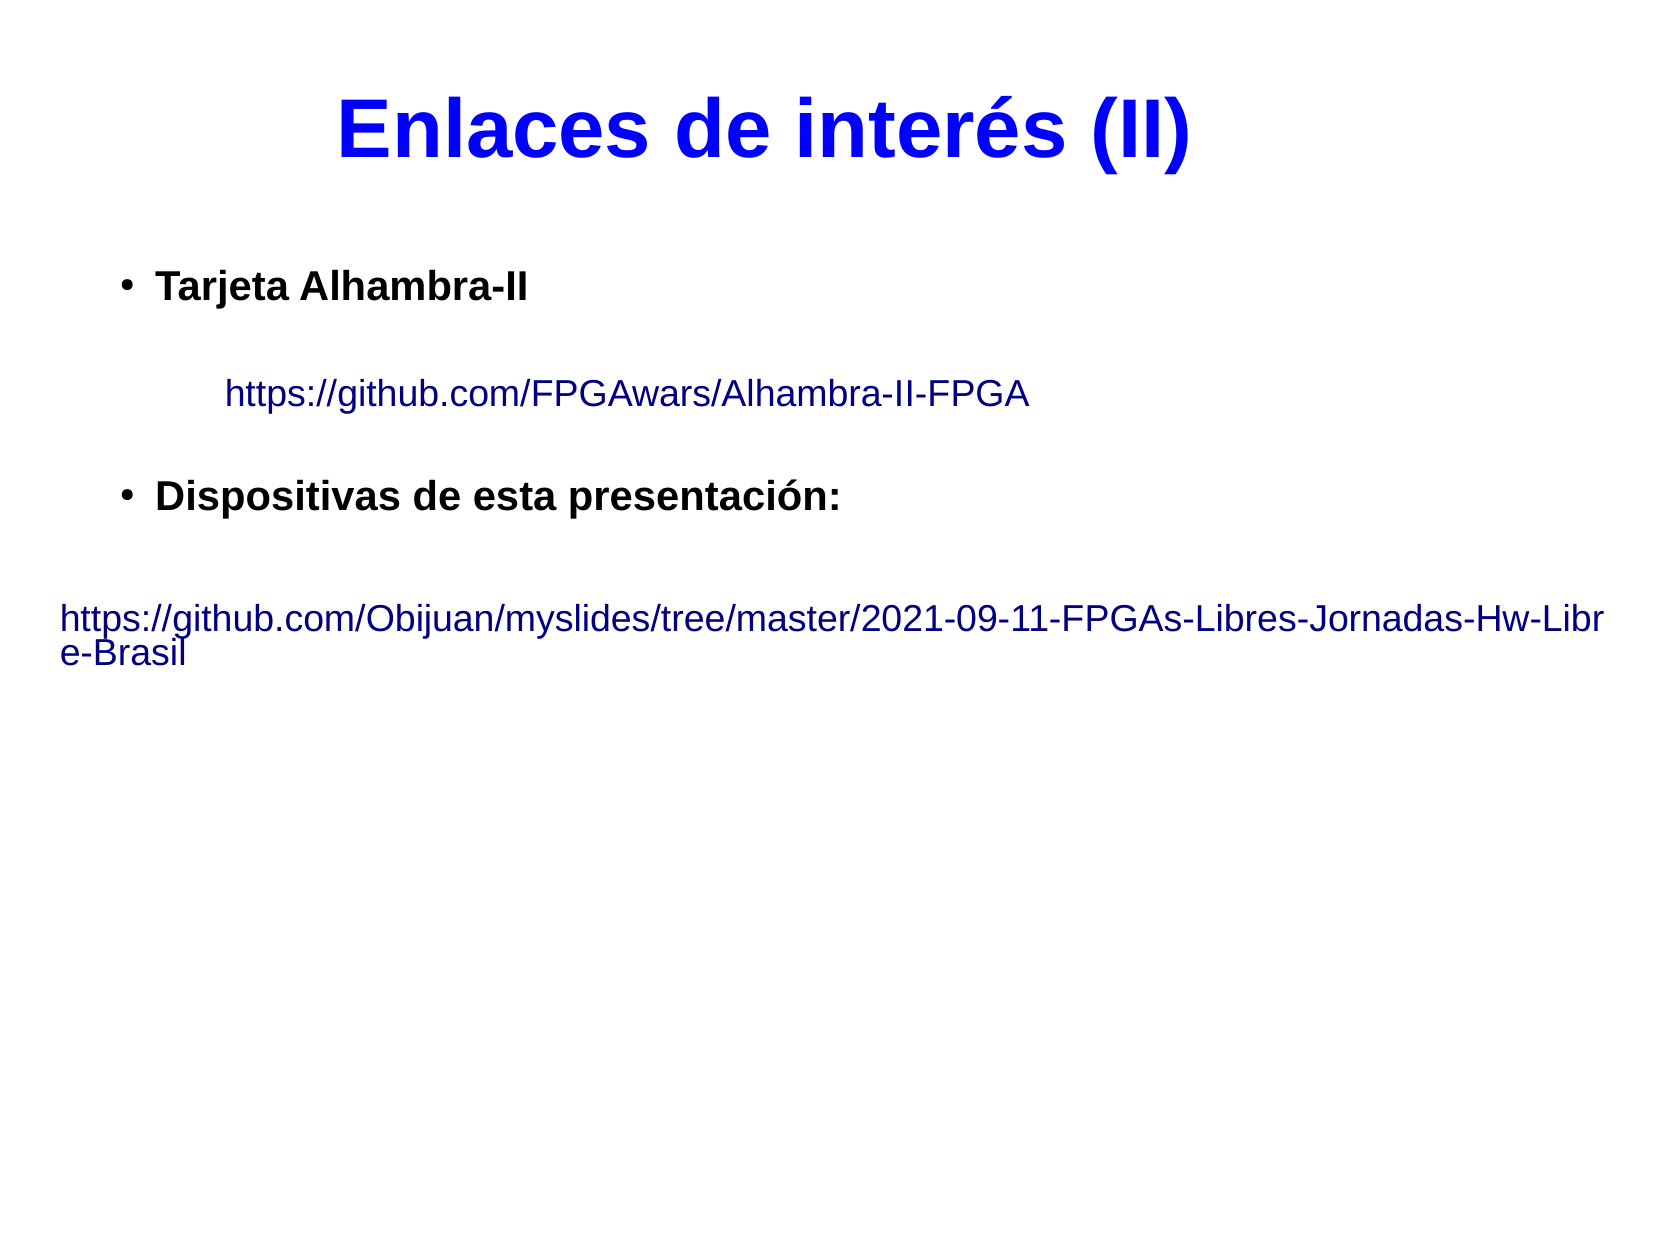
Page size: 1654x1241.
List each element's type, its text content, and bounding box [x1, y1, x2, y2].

text_box Dispositivas de esta presentación: [105, 465, 1351, 541]
text_box https://github.com/Obijuan/myslides/tree/master/2021-09-11-FPGAs-Libres-Jornadas-Hw-Libre-Brasil [45, 589, 1640, 661]
text_box https://github.com/FPGAwars/Alhambra-II-FPGA [210, 364, 1321, 436]
text_box Enlaces de interés (II) [105, 75, 1426, 196]
text_box Tarjeta Alhambra-II [105, 255, 586, 331]
